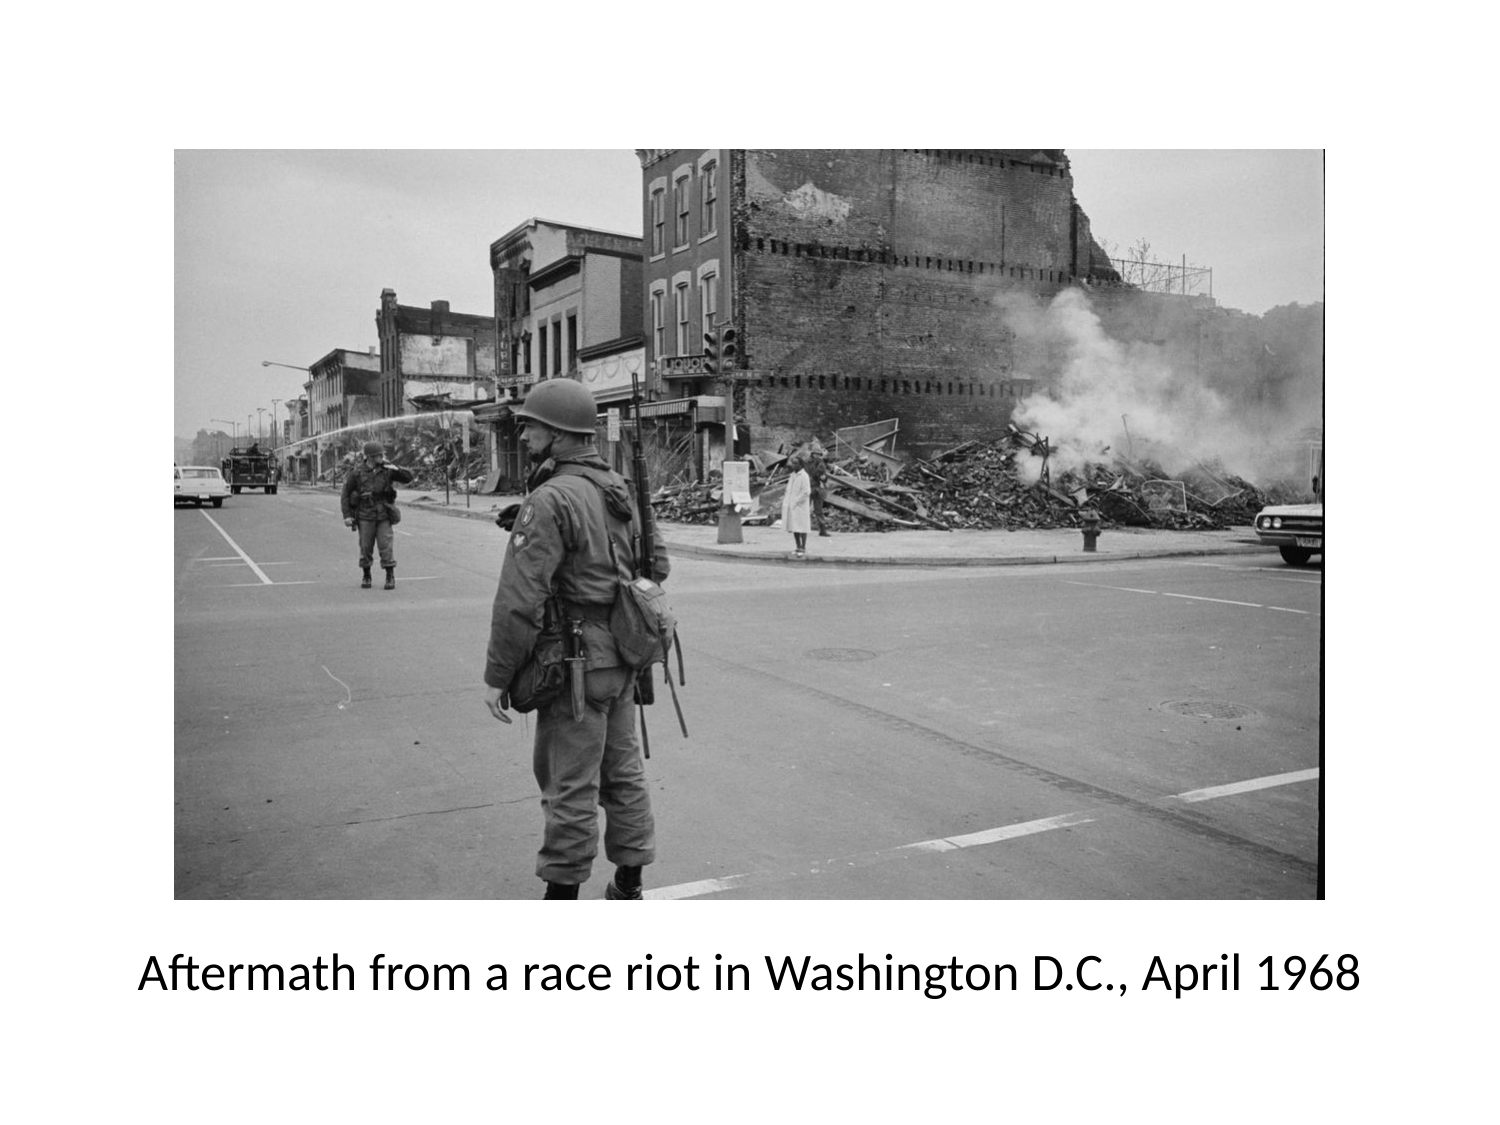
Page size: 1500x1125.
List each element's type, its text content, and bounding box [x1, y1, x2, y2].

text_box Aftermath from a race riot in Washington D.C., April 1968 [123, 930, 1377, 1009]
picture [174, 149, 1325, 900]
